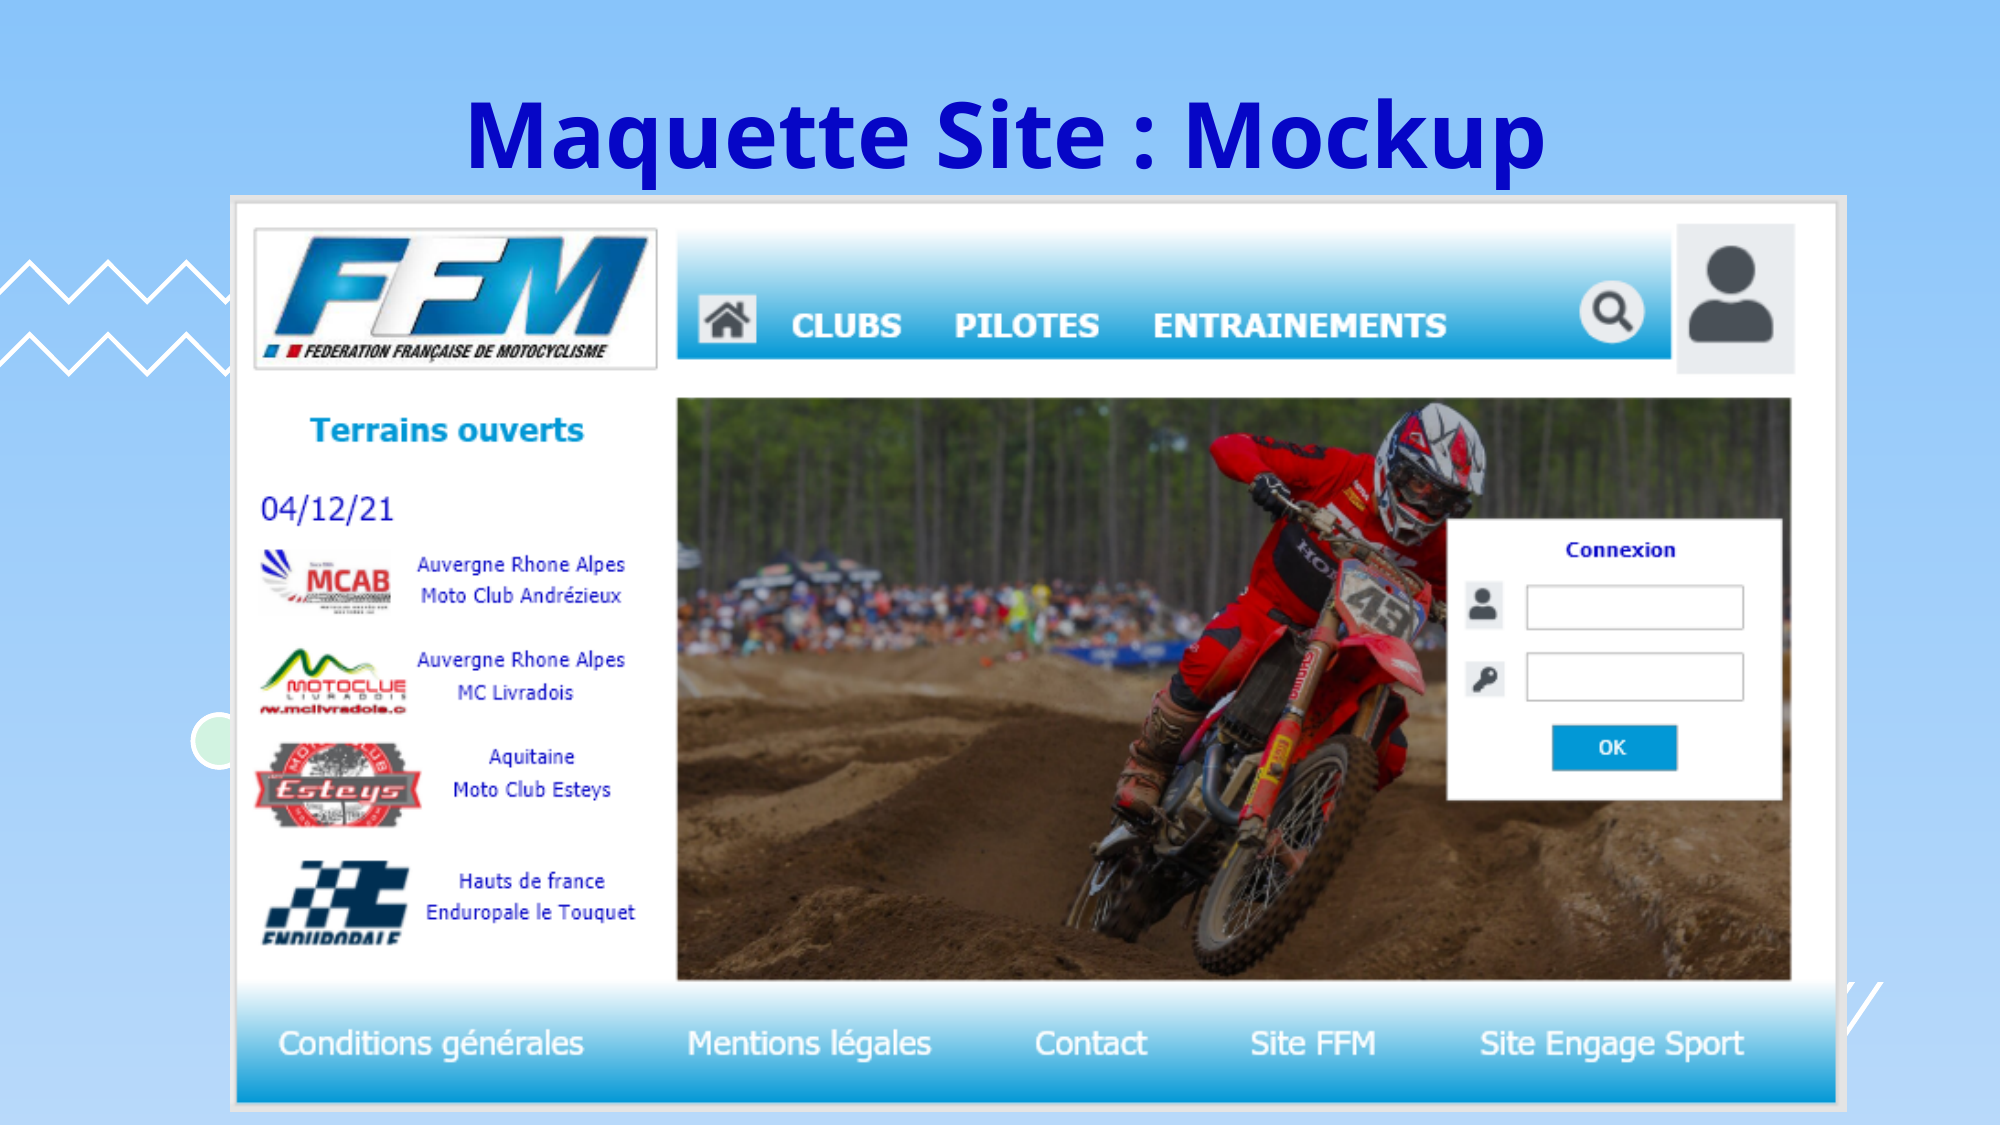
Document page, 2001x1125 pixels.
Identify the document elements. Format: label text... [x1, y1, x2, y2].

text_box Maquette Site : Mockup [5, 0, 2000, 196]
picture [230, 195, 1847, 1112]
text_box [0, 0, 2000, 1125]
